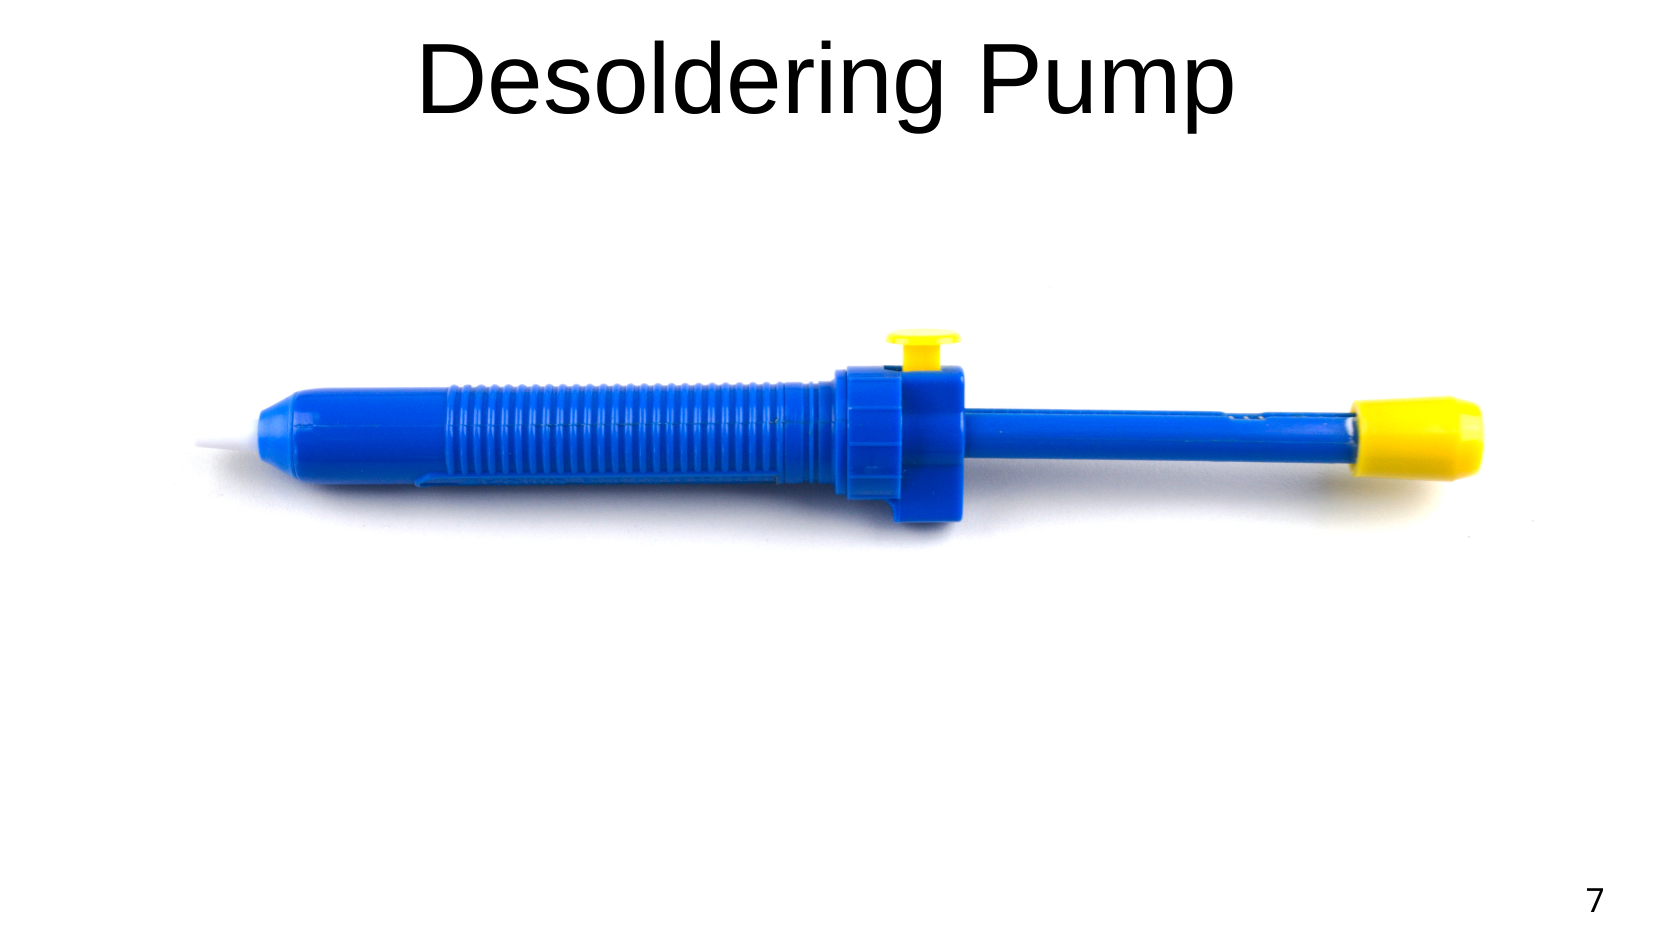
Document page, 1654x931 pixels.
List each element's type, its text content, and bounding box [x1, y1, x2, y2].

picture [90, 269, 1541, 612]
title Desoldering Pump [82, 1, 1571, 157]
